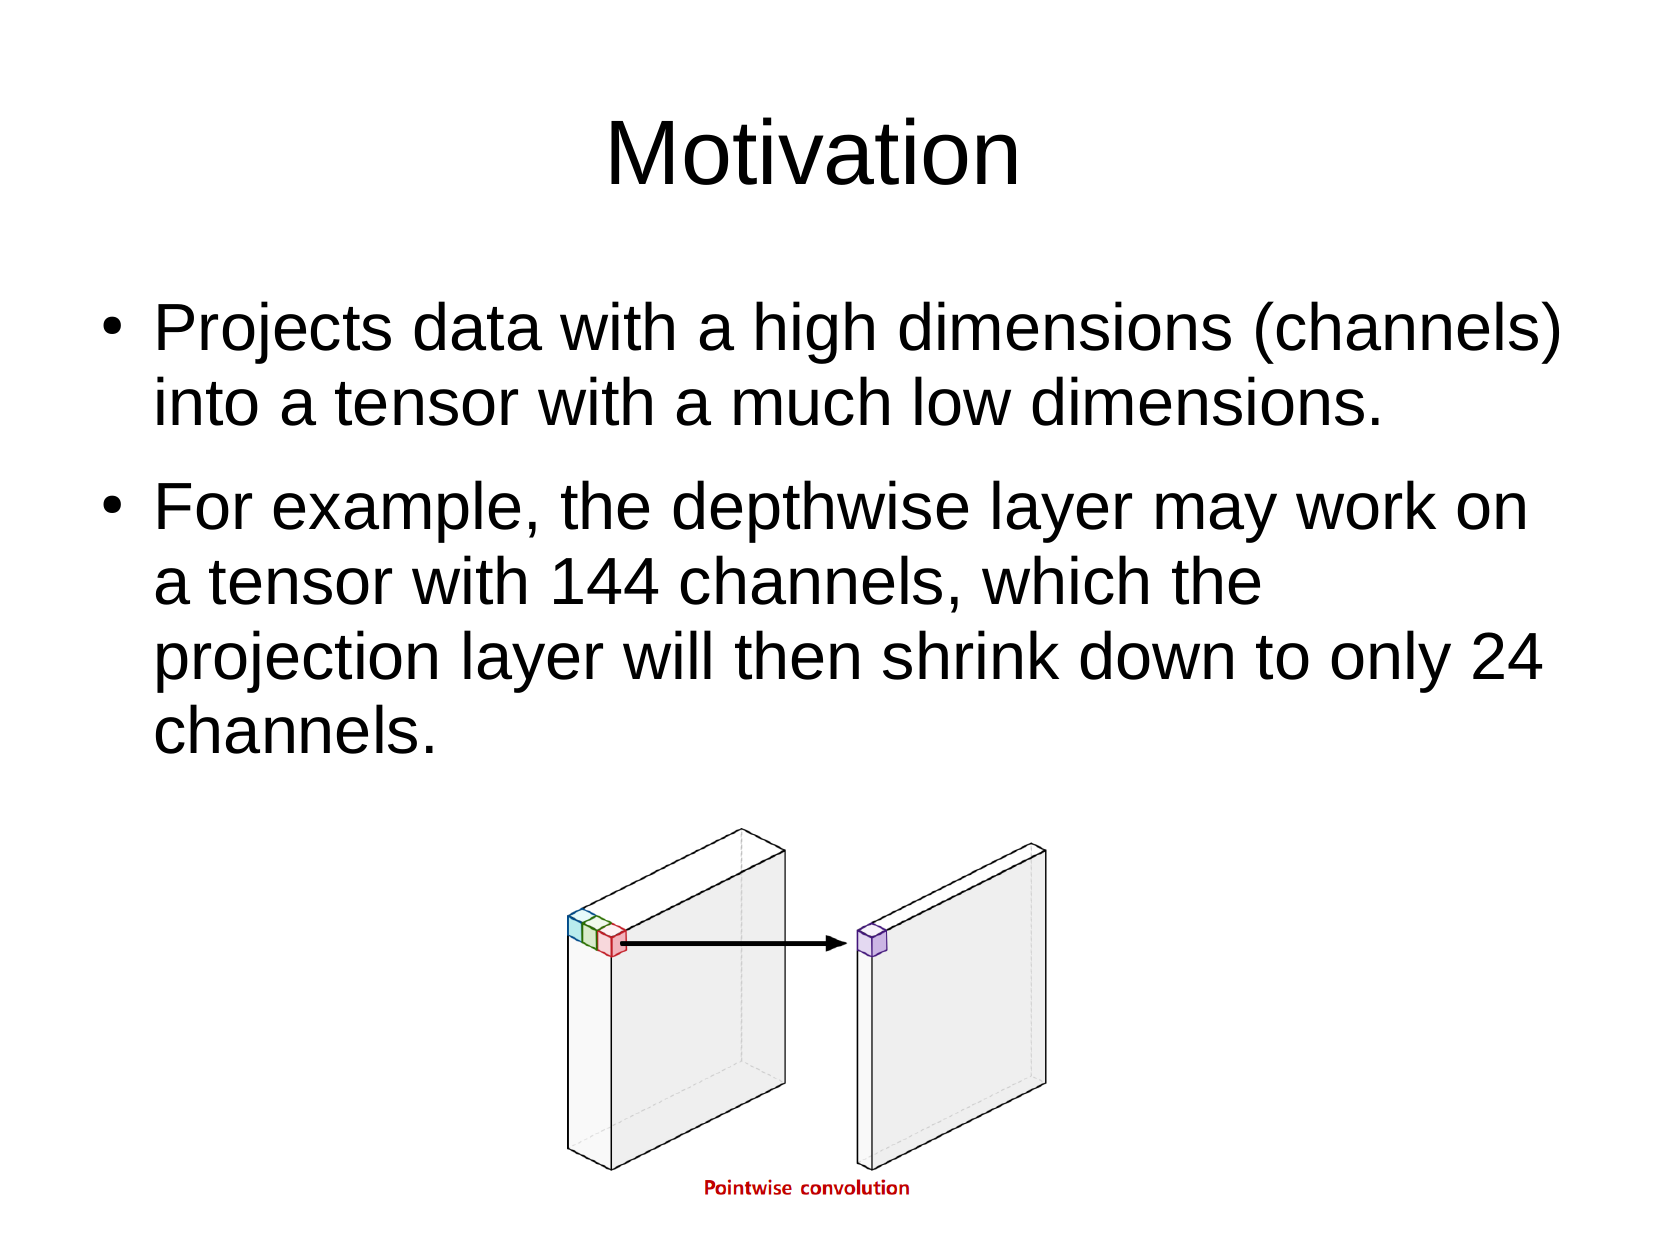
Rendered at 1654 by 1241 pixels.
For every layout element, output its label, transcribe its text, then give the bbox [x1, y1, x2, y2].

list Projects data with a high dimensions (channels) into a tensor with a much low dimensions. For example, the depthwise layer may work on a tensor with 144 channels, which the projection layer will then shrink down to only 24 channels. [82, 290, 1571, 1010]
title Motivation [82, 49, 1571, 257]
picture [540, 809, 1052, 1201]
